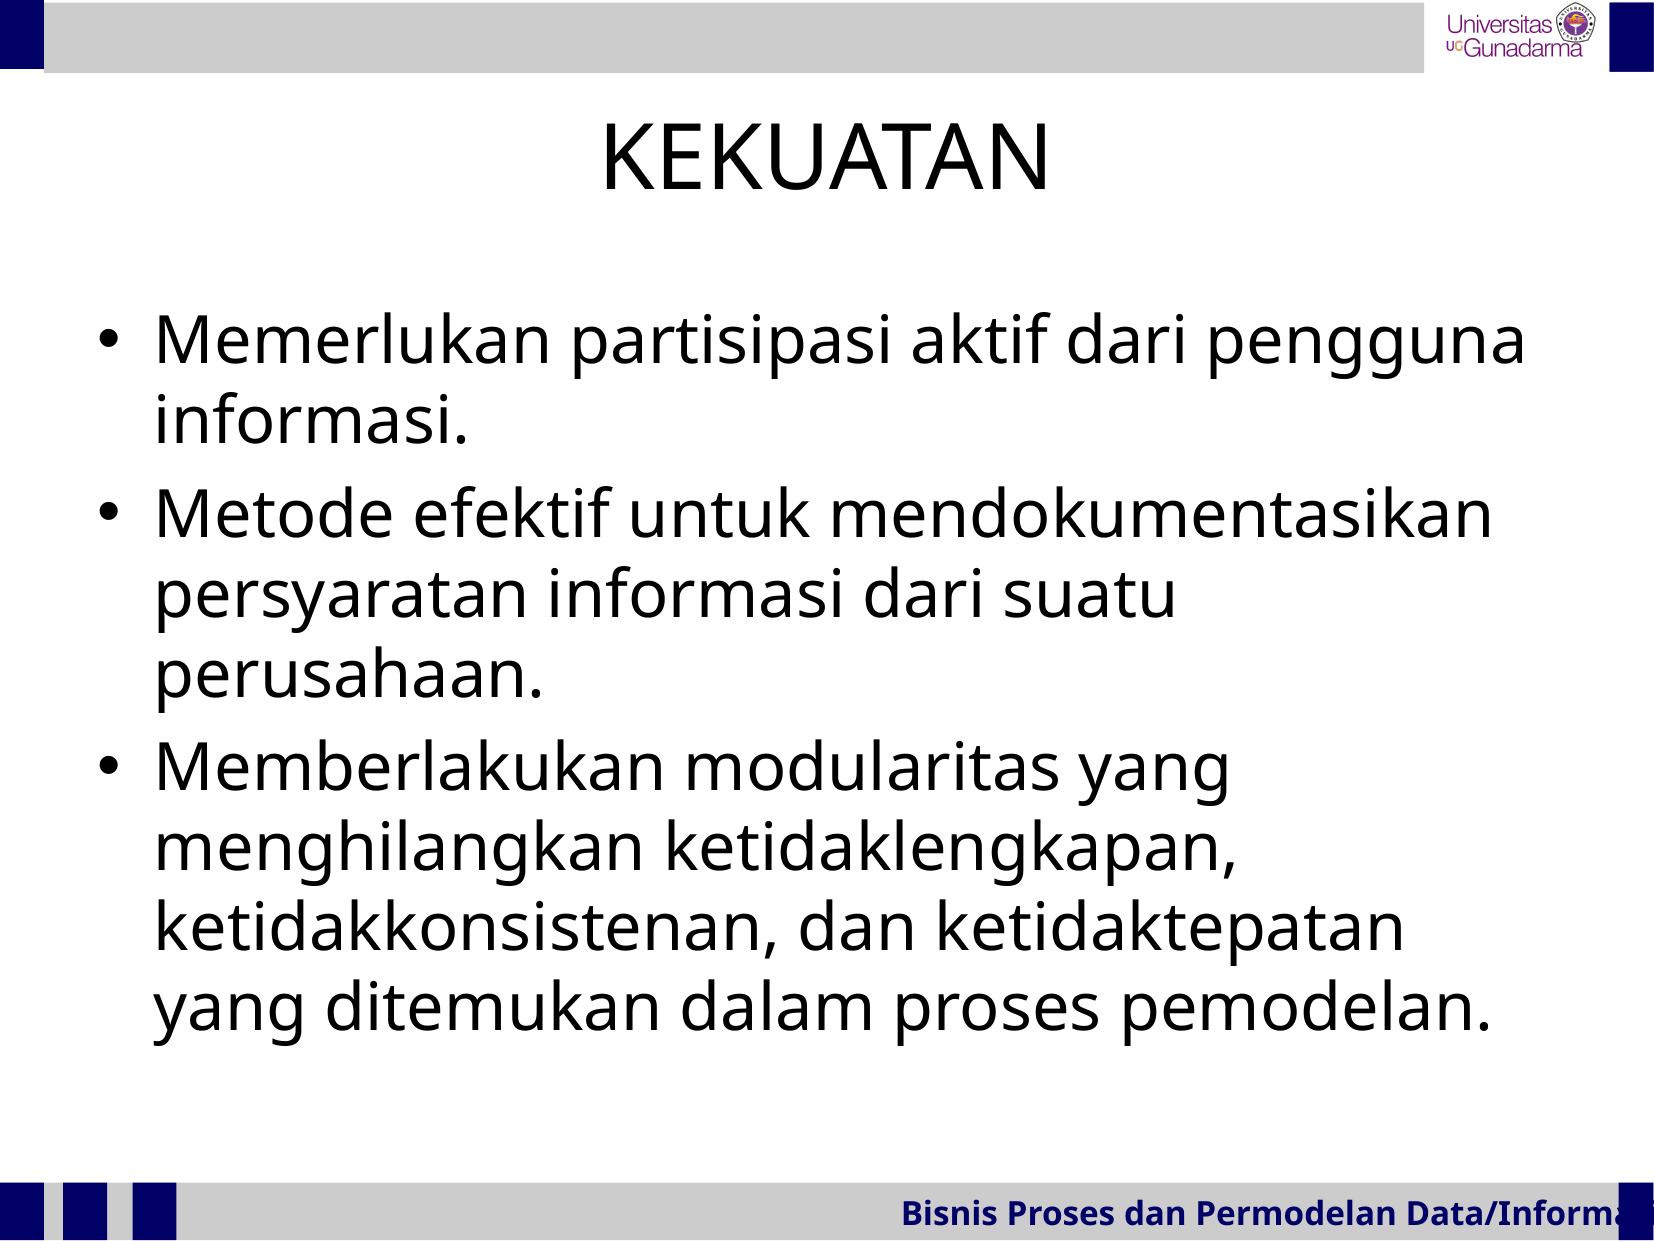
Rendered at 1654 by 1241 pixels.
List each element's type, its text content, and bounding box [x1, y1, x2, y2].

picture [1437, 2, 1610, 62]
list Memerlukan partisipasi aktif dari pengguna informasi. Metode efektif untuk mendokumentasikan persyaratan informasi dari suatu perusahaan. Memberlakukan modularitas yang menghilangkan ketidaklengkapan, ketidakkonsistenan, dan ketidaktepatan yang ditemukan dalam proses pemodelan. [82, 289, 1571, 1108]
title KEKUATAN [82, 49, 1571, 257]
